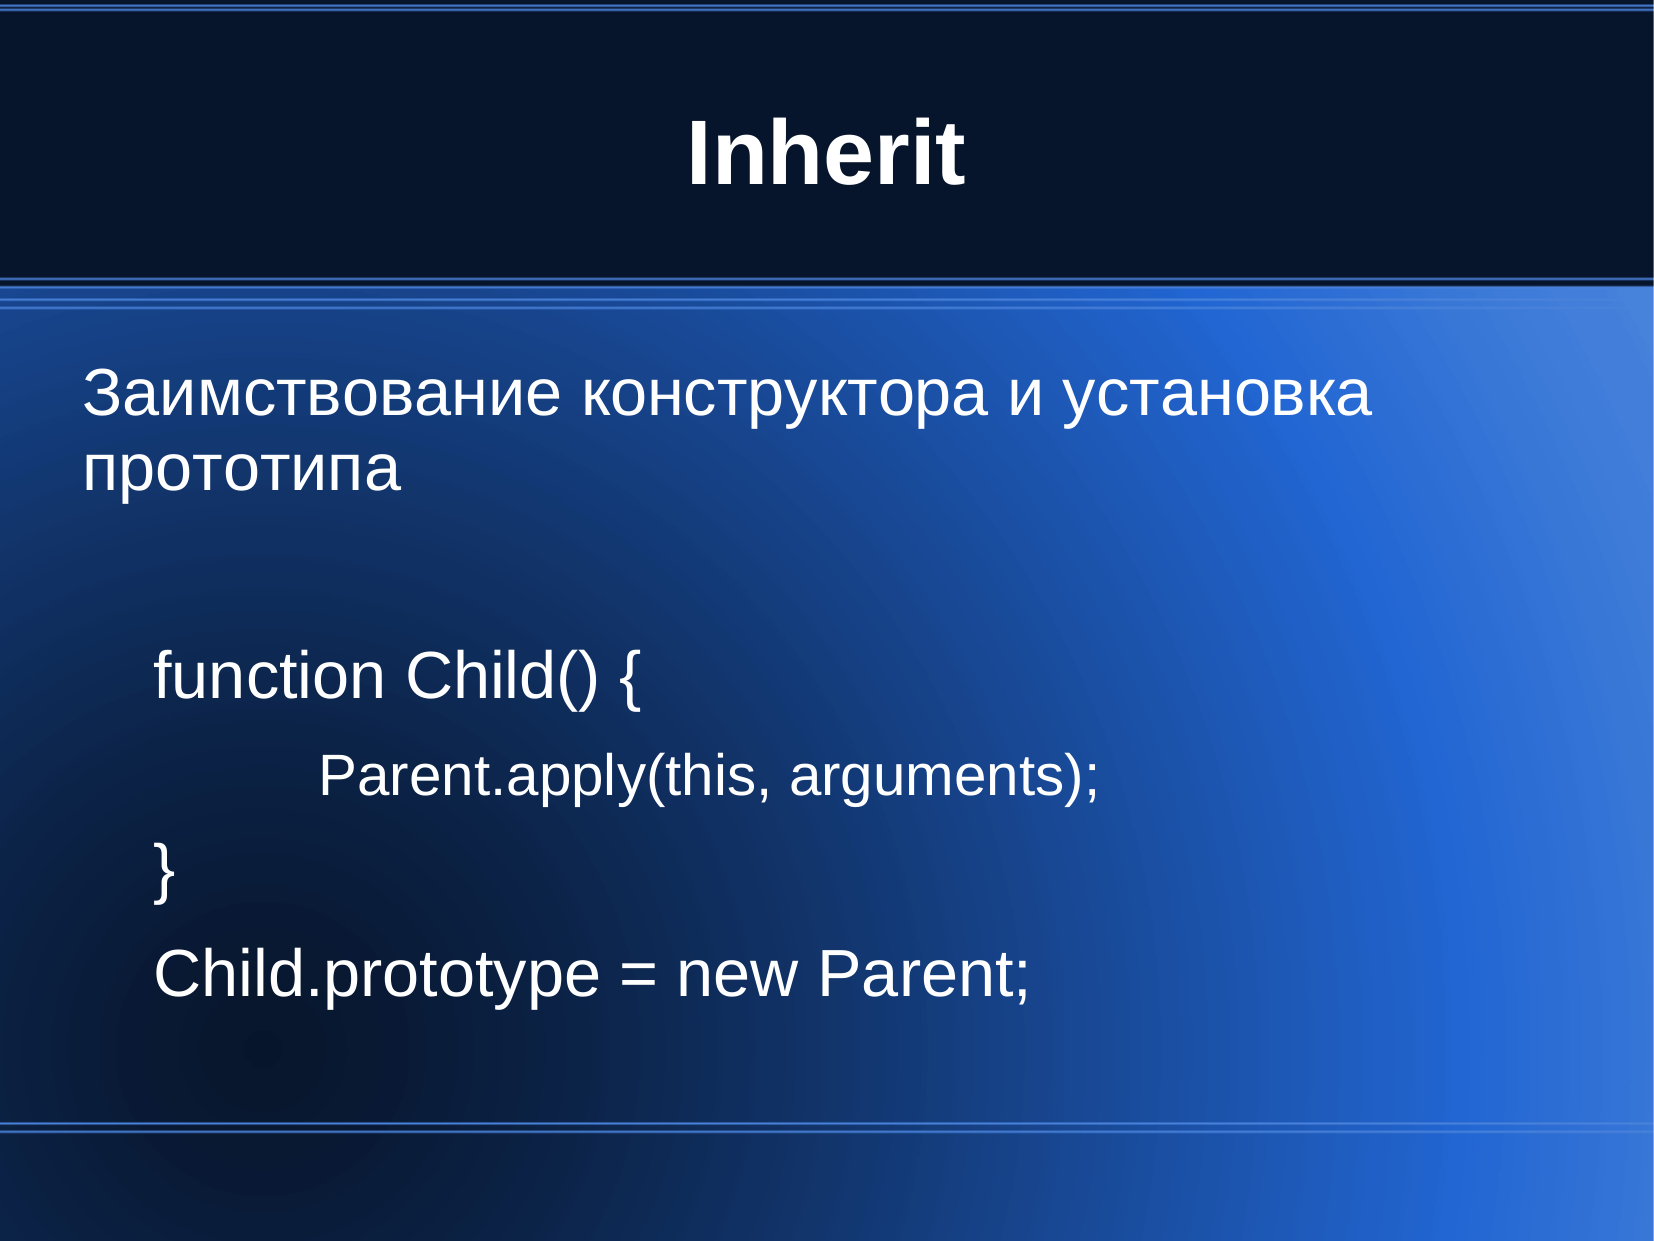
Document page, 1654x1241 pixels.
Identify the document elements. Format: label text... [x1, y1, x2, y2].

title Inherit [82, 49, 1571, 257]
list Заимствование конструктора и установка прототипа function Child() { Parent.apply(this, arguments); } Child.prototype = new Parent; [82, 355, 1571, 1058]
picture [0, 0, 1654, 1241]
